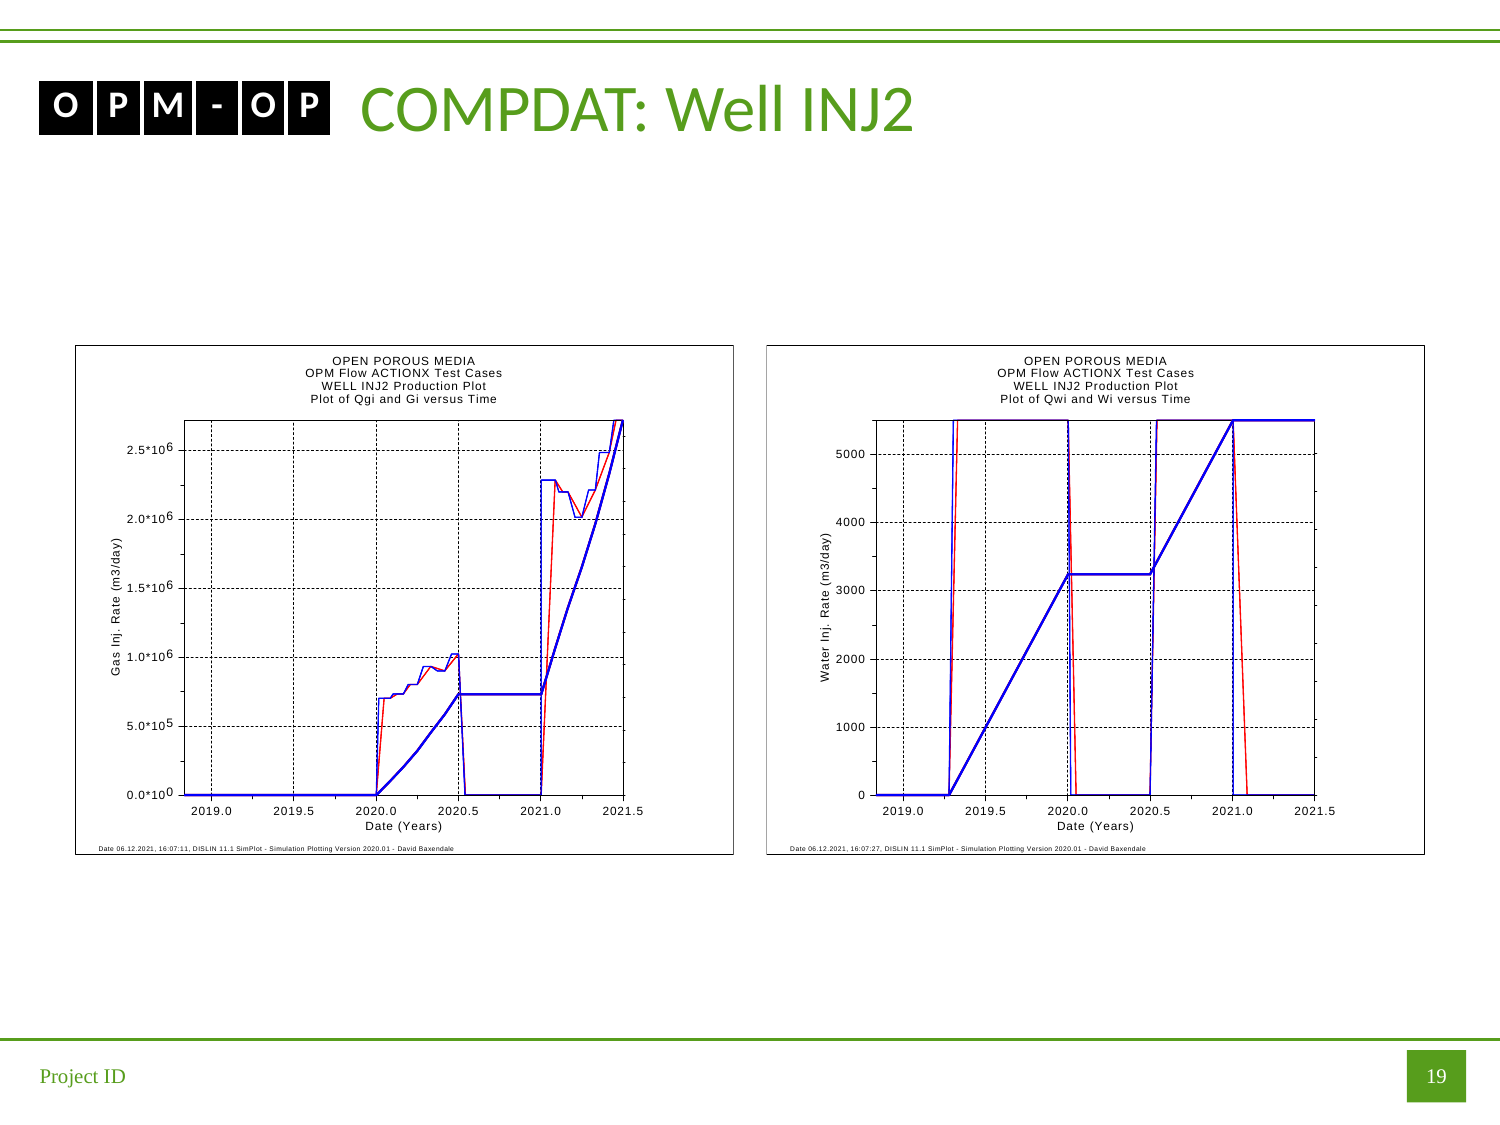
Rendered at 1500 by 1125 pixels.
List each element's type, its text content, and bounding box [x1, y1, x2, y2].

picture [74, 345, 734, 855]
title COMPDAT: Well iNJ2 [360, 77, 1425, 153]
picture [766, 345, 1426, 855]
